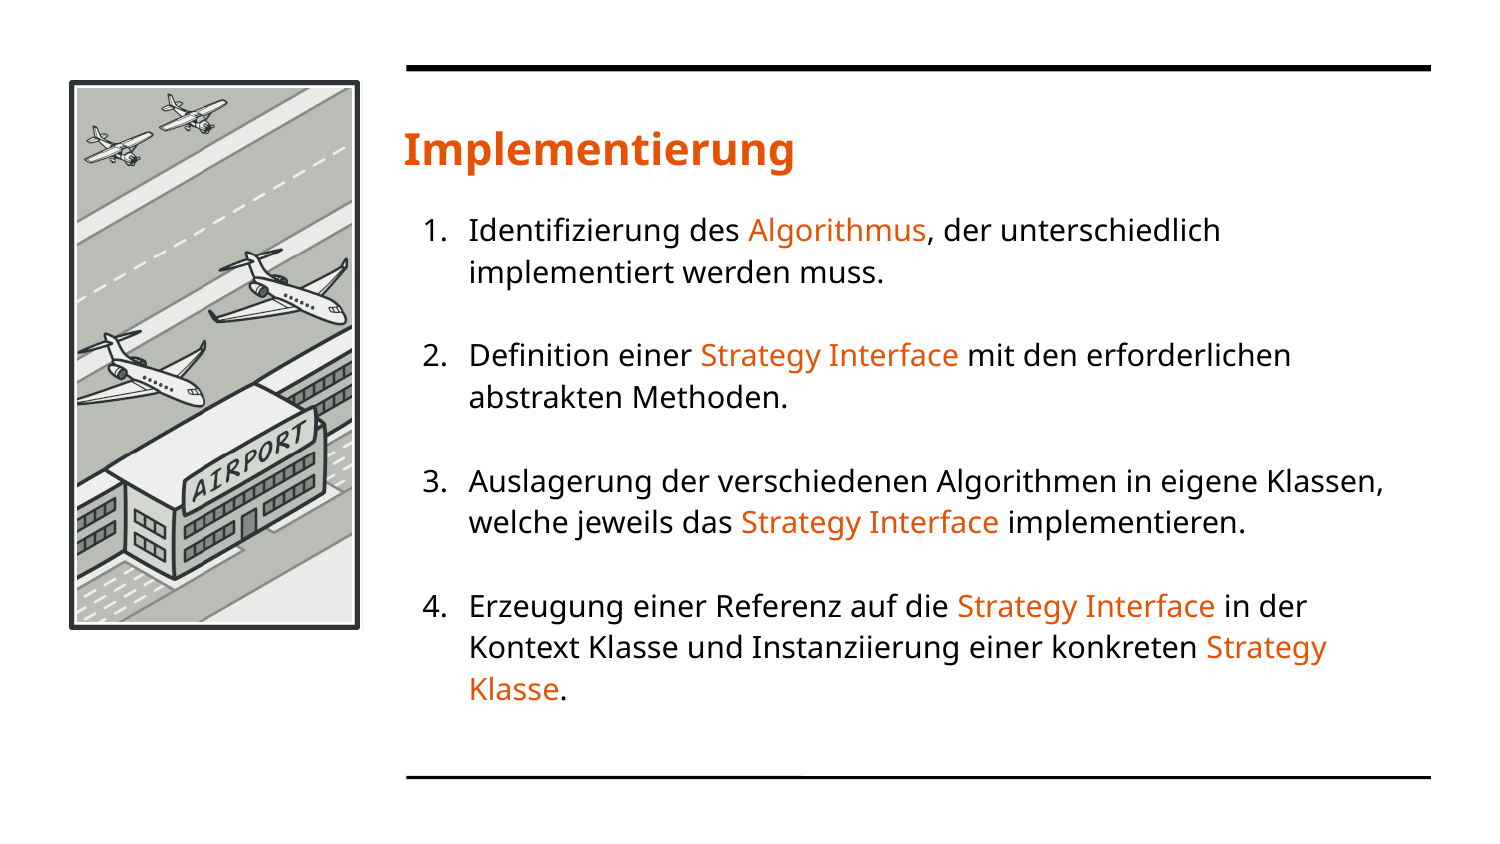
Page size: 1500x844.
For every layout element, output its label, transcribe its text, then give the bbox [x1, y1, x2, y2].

title Implementierung [389, 103, 1428, 194]
subtitle Identifizierung des Algorithmus, der unterschiedlich implementiert werden muss. Definition einer Strategy Interface mit den erforderlichen abstrakten Methoden. Auslagerung der verschiedenen Algorithmen in eigene Klassen, welche jeweils das Strategy Interface implementieren. Erzeugung einer Referenz auf die Strategy Interface in der Kontext Klasse und Instanziierung einer konkreten Strategy Klasse. [392, 193, 1431, 735]
picture [65, 74, 363, 758]
